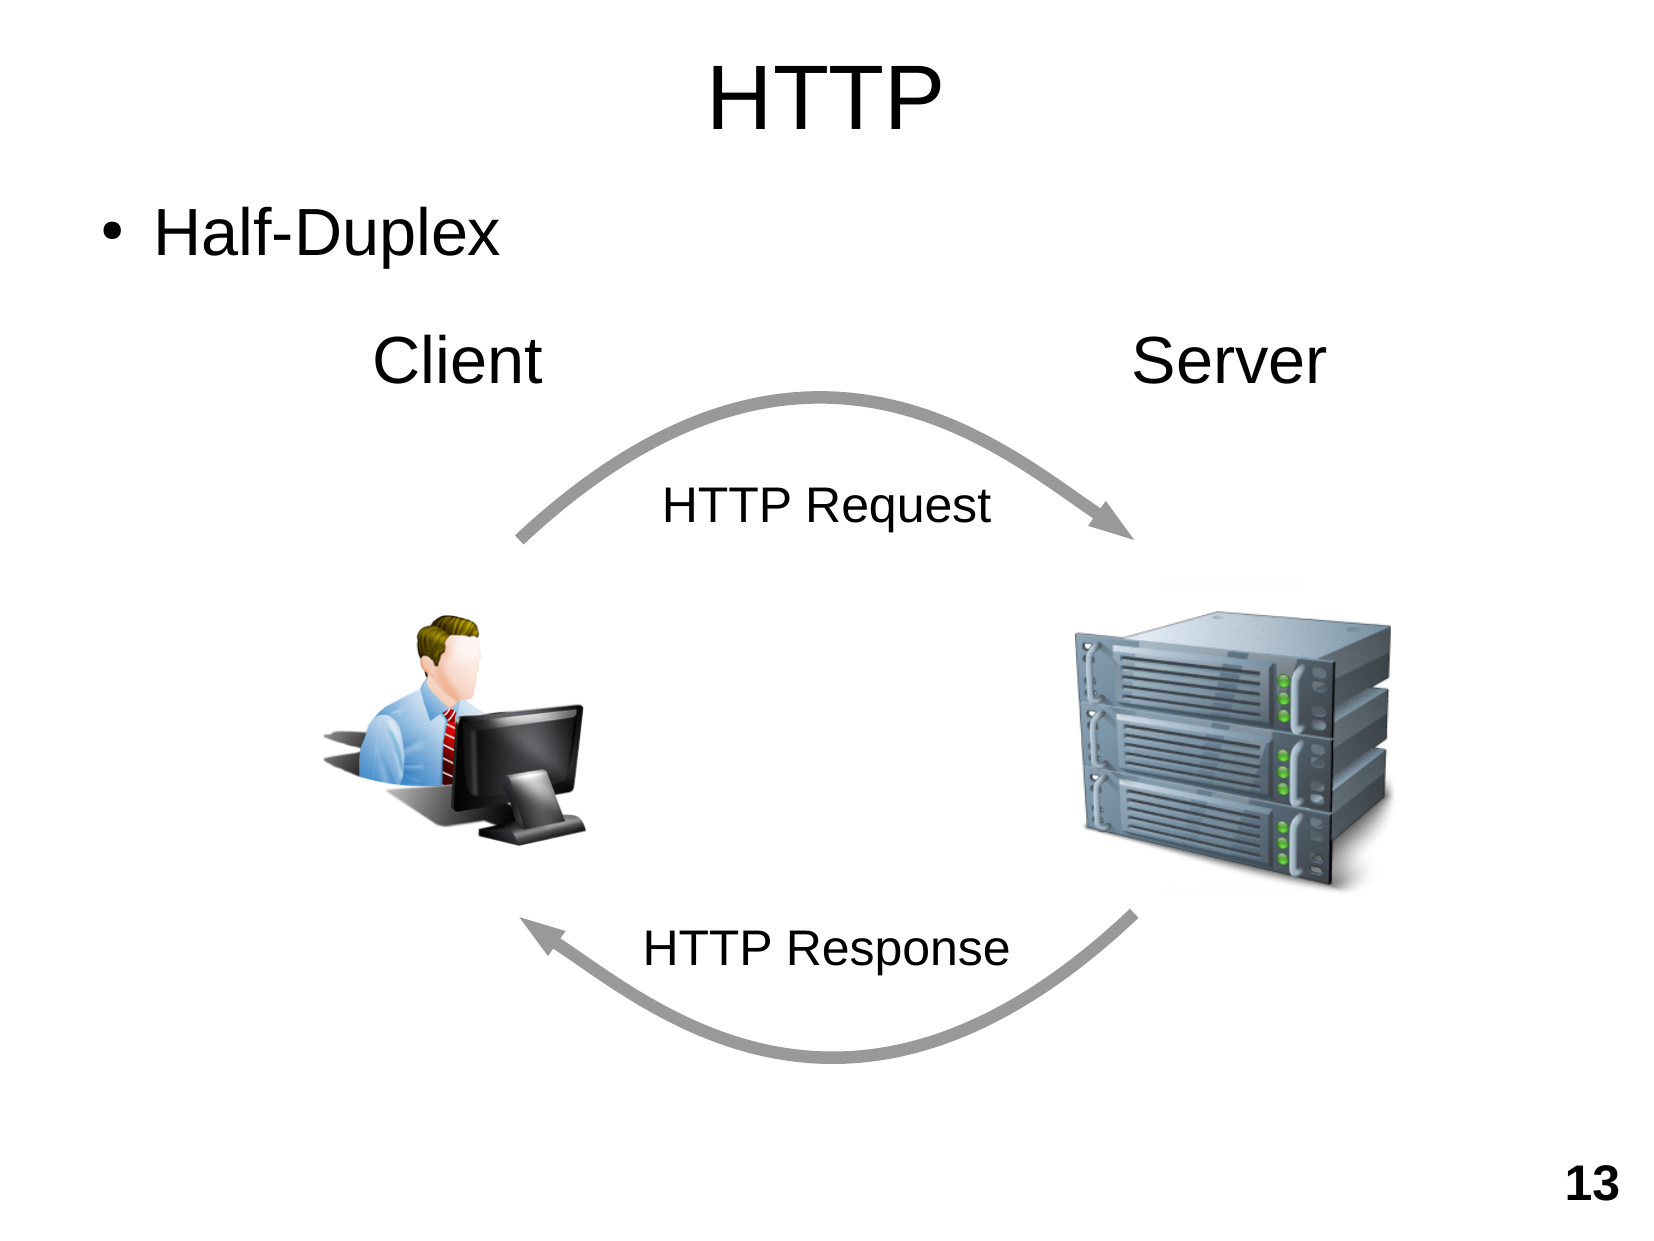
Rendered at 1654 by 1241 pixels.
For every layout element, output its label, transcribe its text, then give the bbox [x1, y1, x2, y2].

picture [322, 615, 586, 846]
list Half-Duplex [82, 195, 1571, 271]
text_box HTTP Request [647, 469, 1007, 541]
picture [1075, 575, 1396, 896]
text_box Client [75, 315, 840, 406]
title HTTP [82, 15, 1571, 181]
text_box Server [840, 315, 1621, 406]
text_box HTTP Response [627, 913, 1026, 984]
